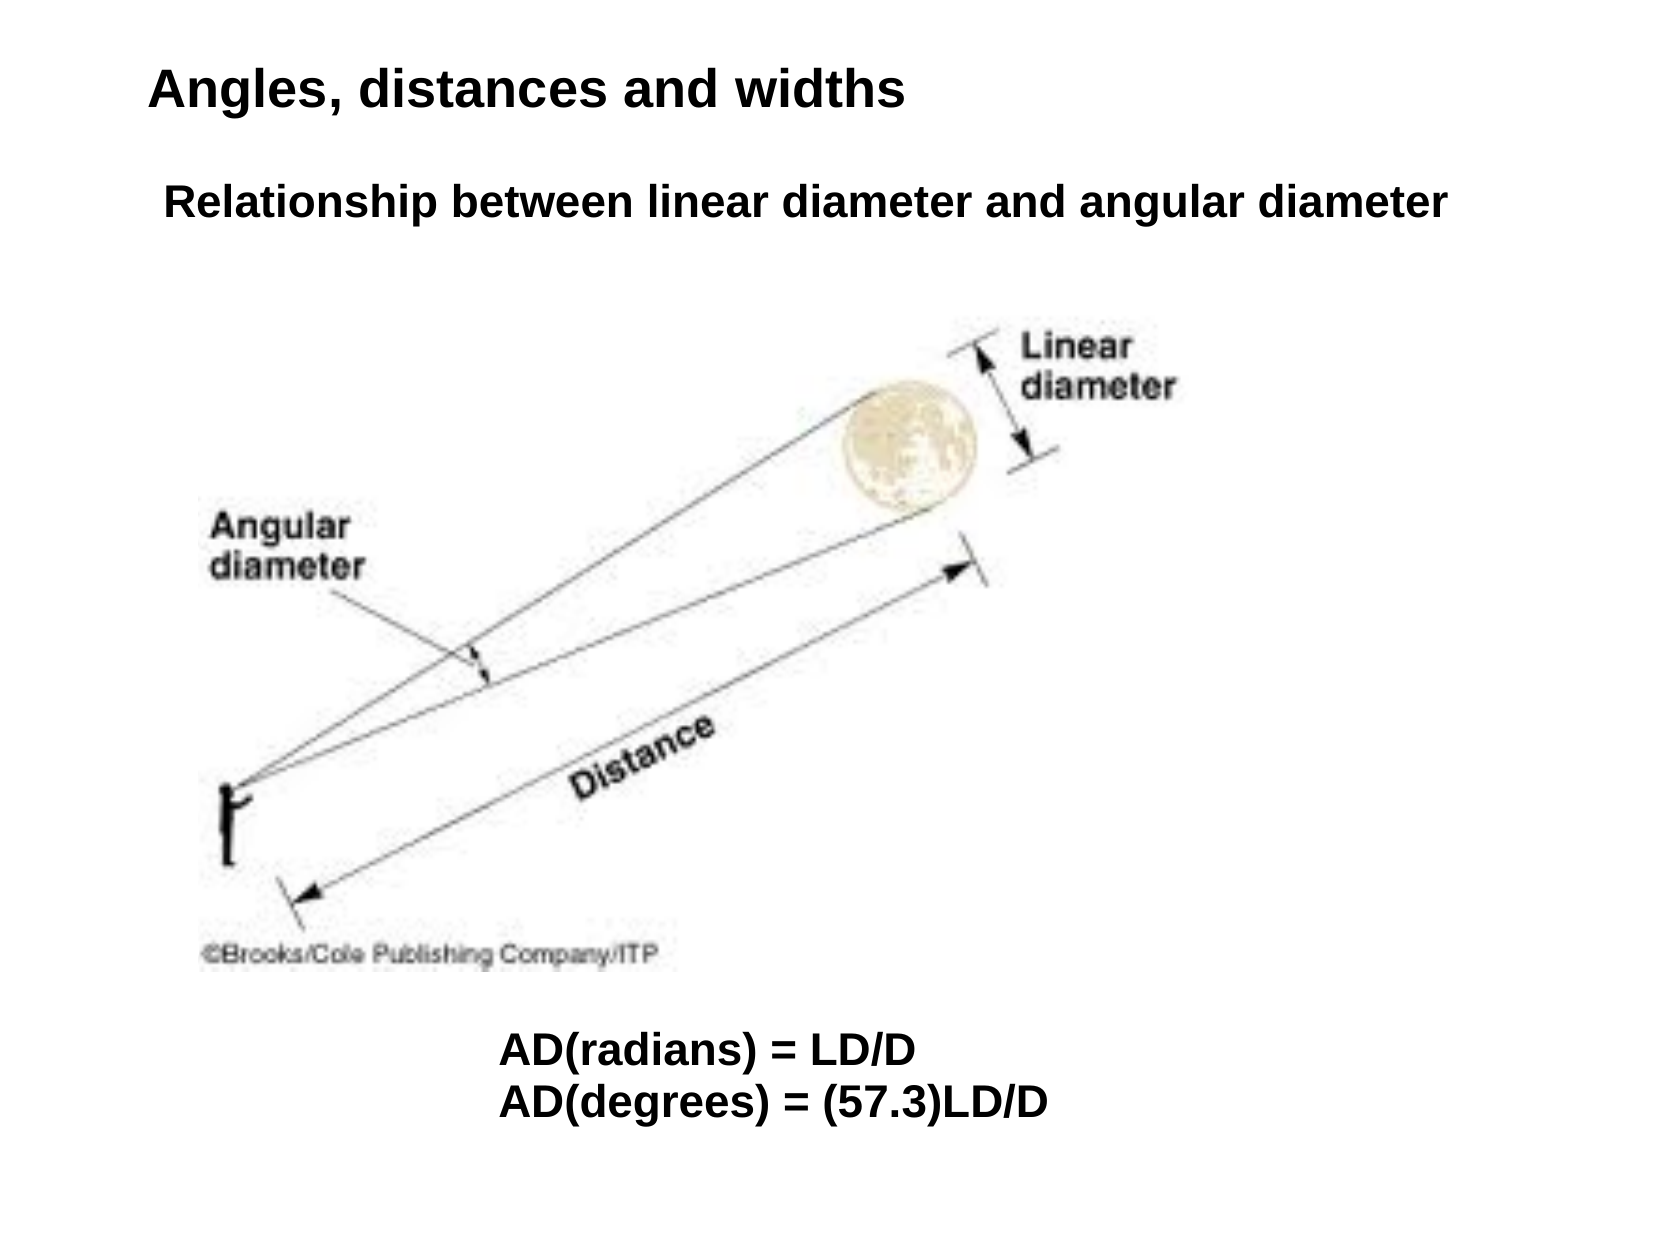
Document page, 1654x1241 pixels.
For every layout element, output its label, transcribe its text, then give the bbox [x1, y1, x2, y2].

picture [198, 258, 1196, 972]
text_box AD(radians) = LD/D AD(degrees) = (57.3)LD/D [483, 1016, 1065, 1135]
text_box Relationship between linear diameter and angular diameter [148, 168, 1465, 286]
text_box Angles, distances and widths [132, 51, 923, 127]
